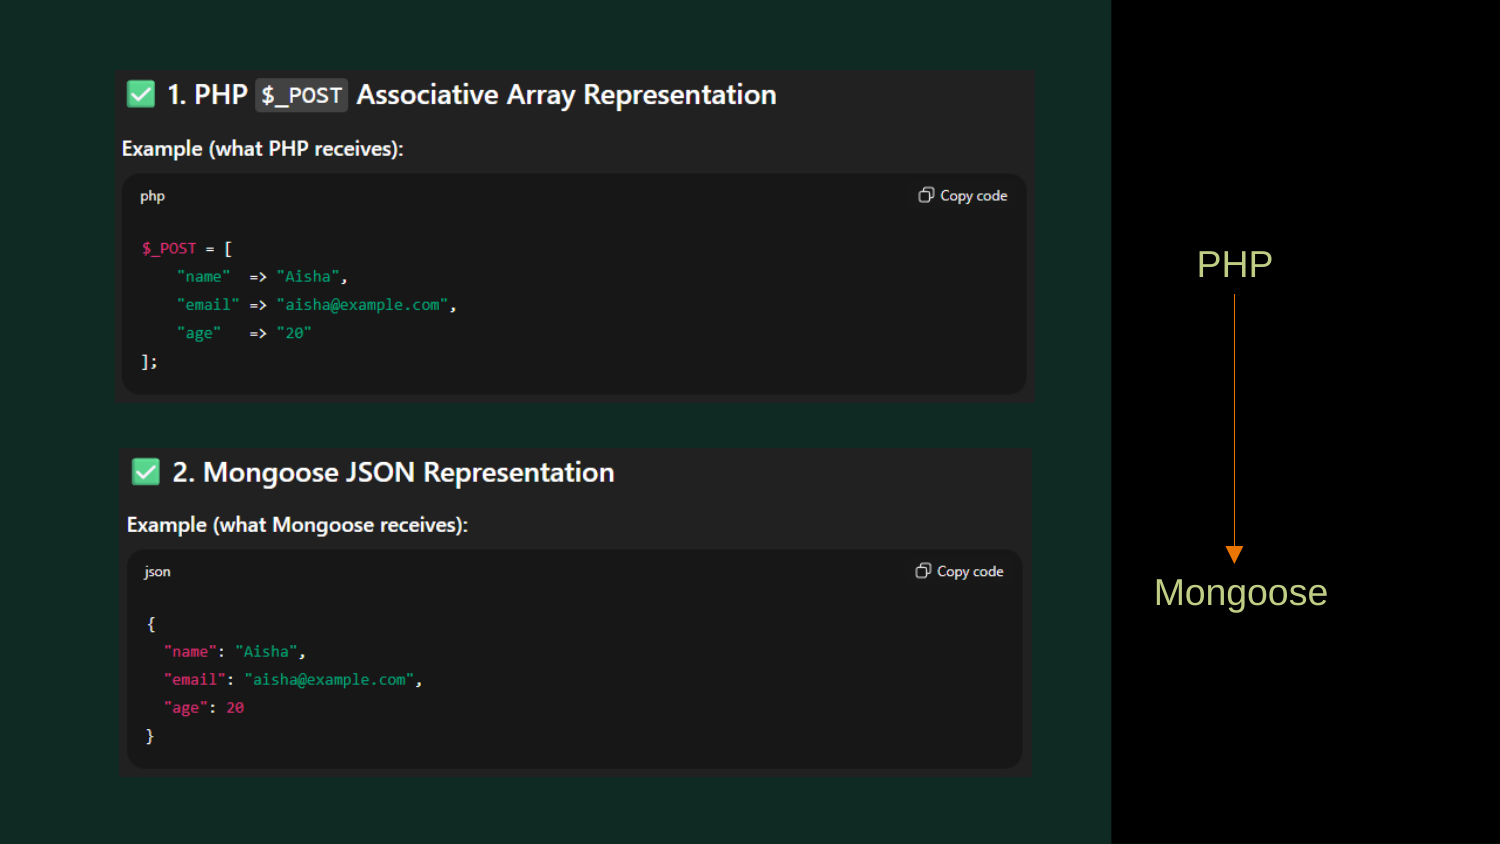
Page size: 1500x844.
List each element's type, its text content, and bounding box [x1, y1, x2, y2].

picture [115, 70, 1035, 403]
picture [119, 448, 1032, 777]
text_box PHP [1181, 235, 1289, 293]
text_box Mongoose [1139, 563, 1344, 621]
